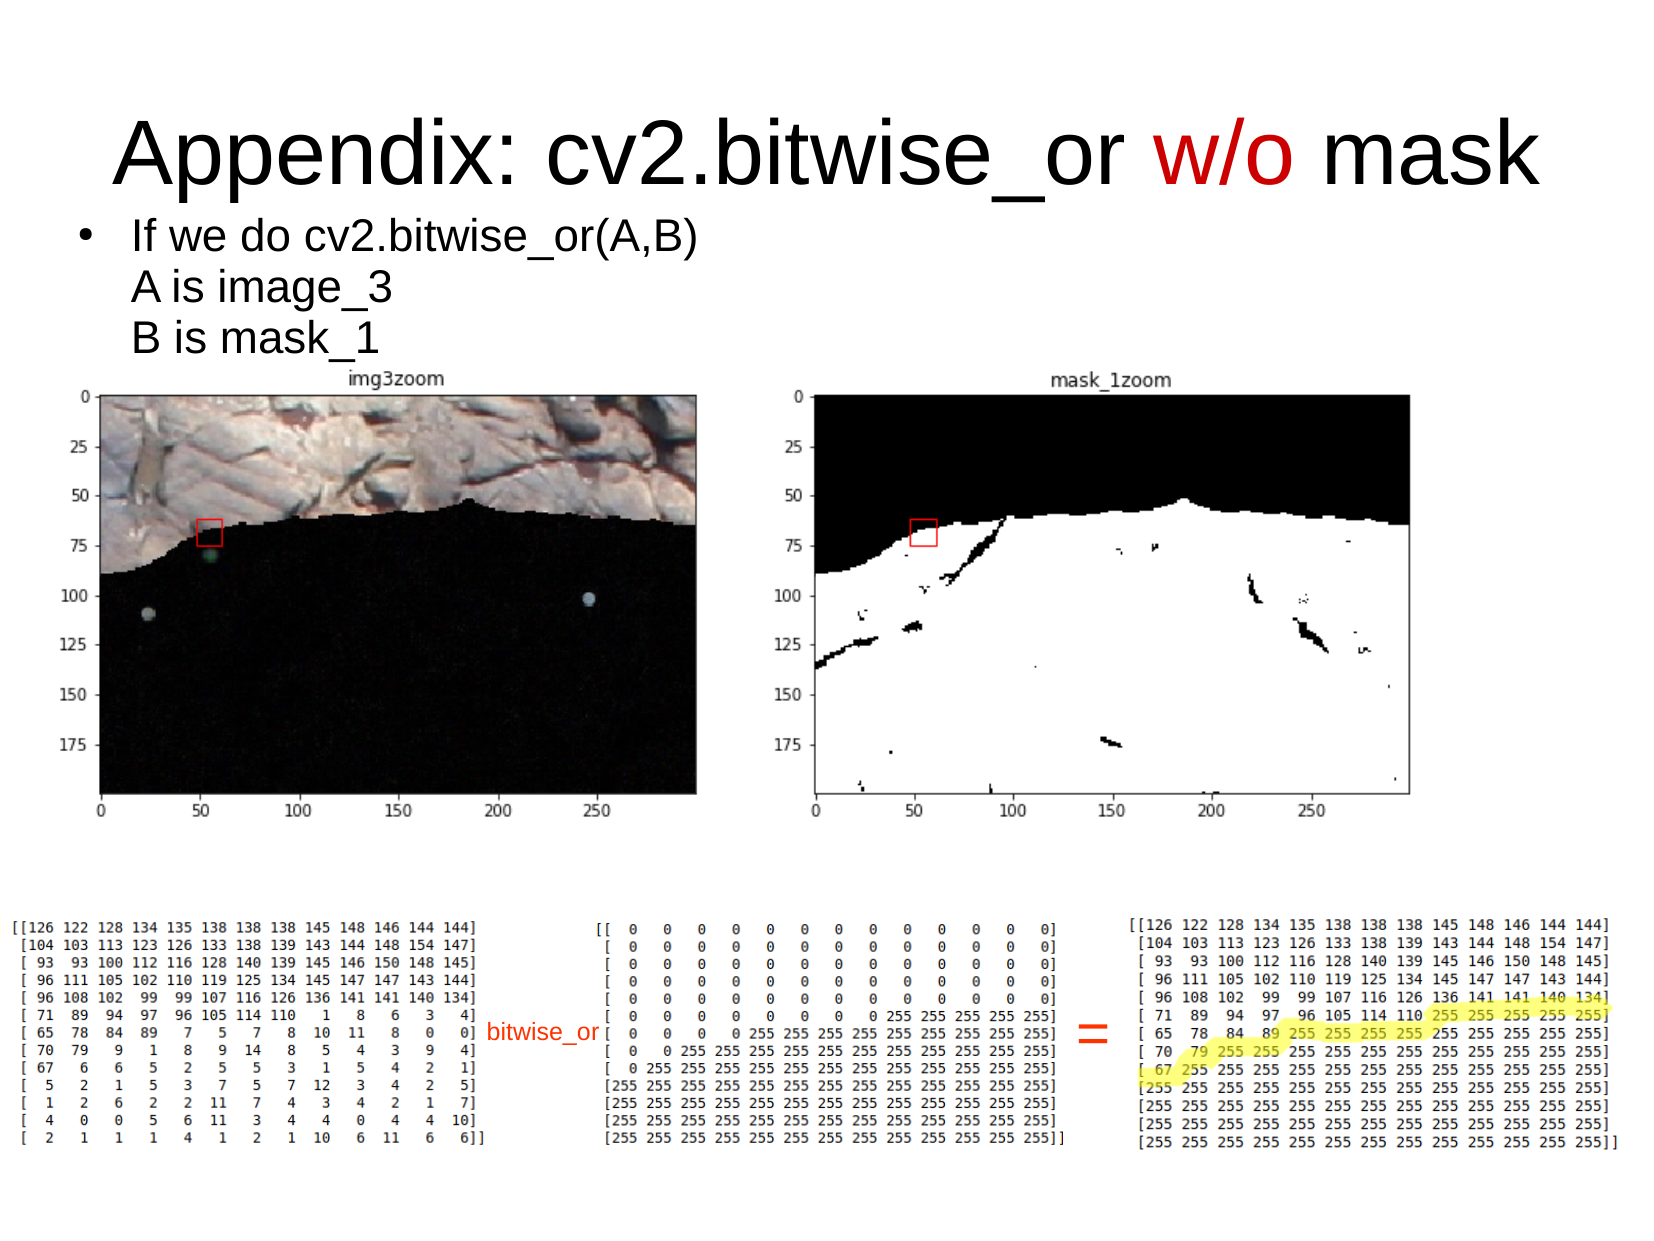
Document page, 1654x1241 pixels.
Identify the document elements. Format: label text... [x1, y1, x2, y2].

picture [5, 914, 492, 1153]
text_box = [1121, 975, 1125, 993]
picture [594, 920, 1063, 1151]
list If we do cv2.bitwise_or(A,B) A is image_3 B is mask_1 [60, 210, 773, 359]
picture [48, 359, 1426, 831]
text_box bitwise_or [471, 1010, 712, 1054]
picture [1125, 914, 1629, 1158]
text_box = [1061, 993, 1156, 1074]
title Appendix: cv2.bitwise_or w/o mask [82, 49, 1571, 257]
